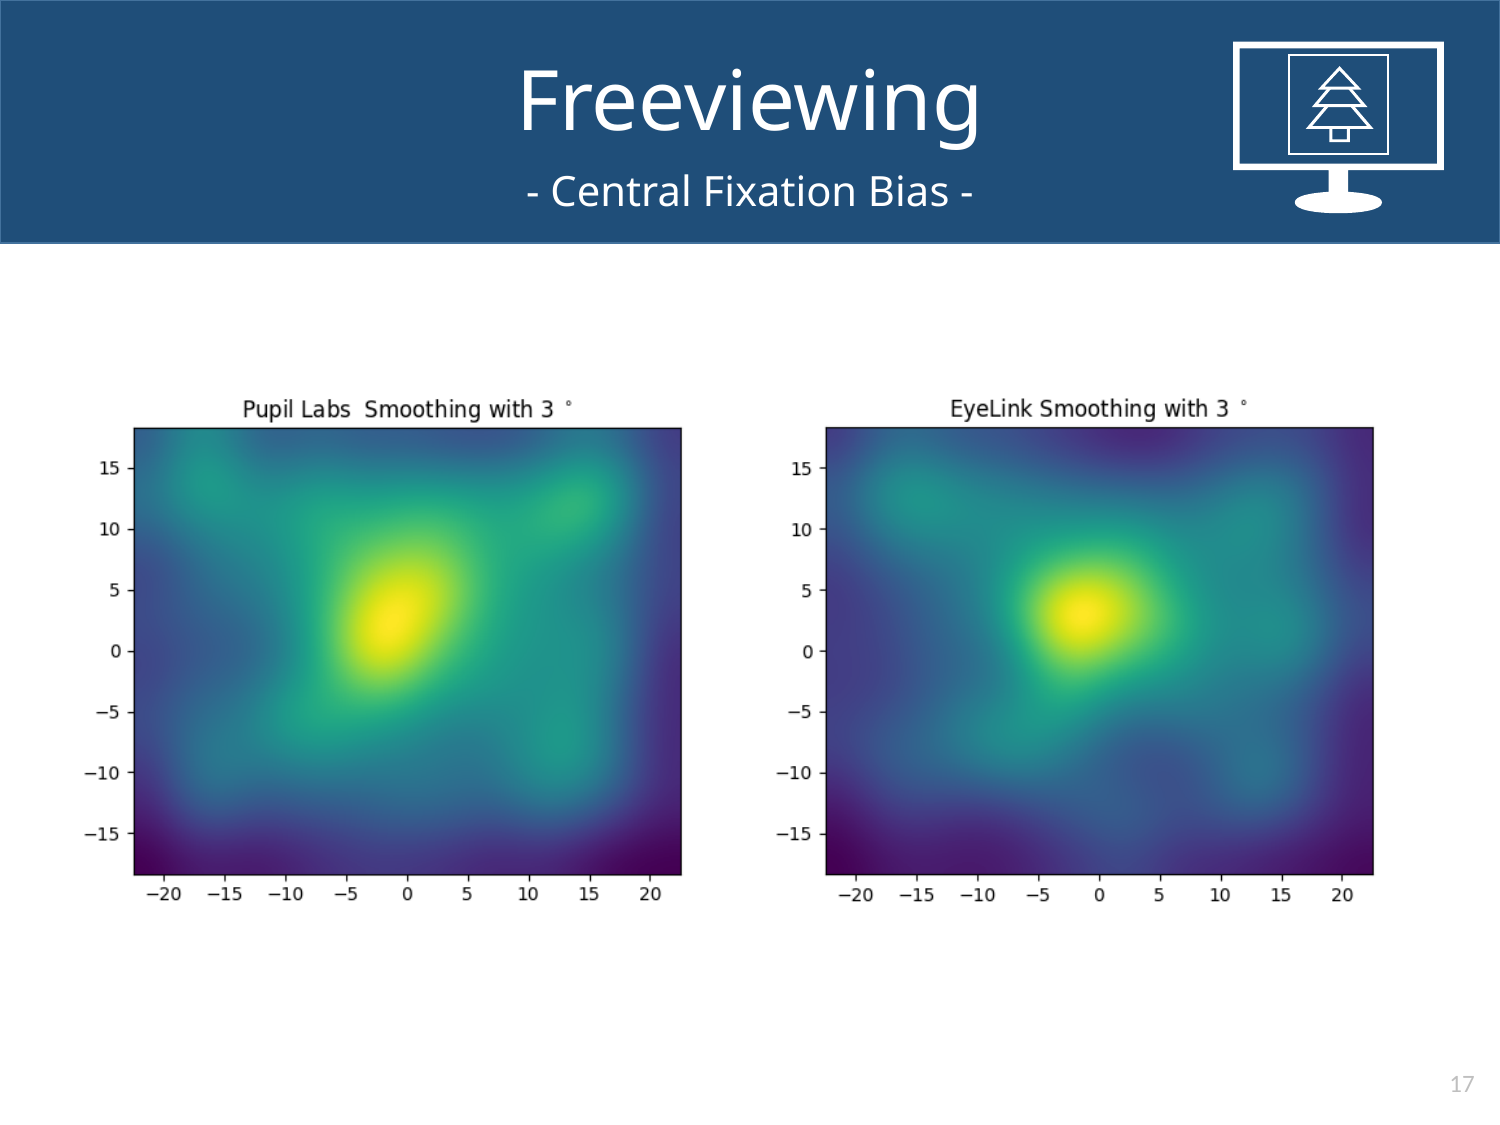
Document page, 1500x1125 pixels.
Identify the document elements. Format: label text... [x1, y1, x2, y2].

text_box - Central Fixation Bias - [485, 165, 1015, 220]
picture [75, 375, 699, 916]
picture [763, 375, 1382, 916]
picture [1233, 29, 1444, 214]
title Freeviewing [103, 50, 1233, 157]
